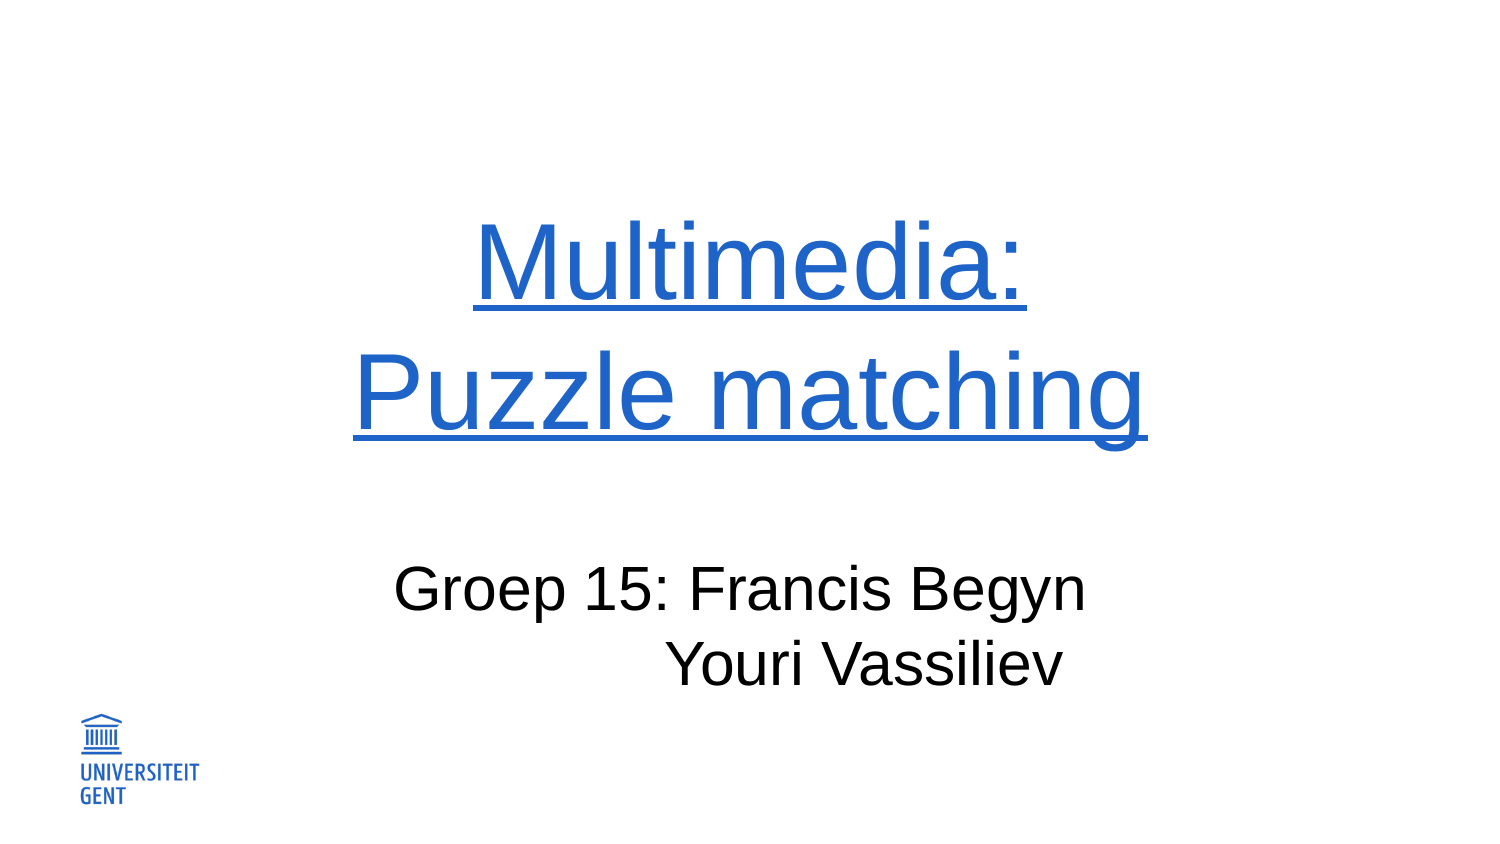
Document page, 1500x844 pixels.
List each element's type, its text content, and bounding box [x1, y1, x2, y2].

picture [41, 683, 242, 844]
subtitle Groep 15: Francis Begyn Youri Vassiliev [51, 464, 1449, 768]
title Multimedia: Puzzle matching [51, 122, 1449, 459]
